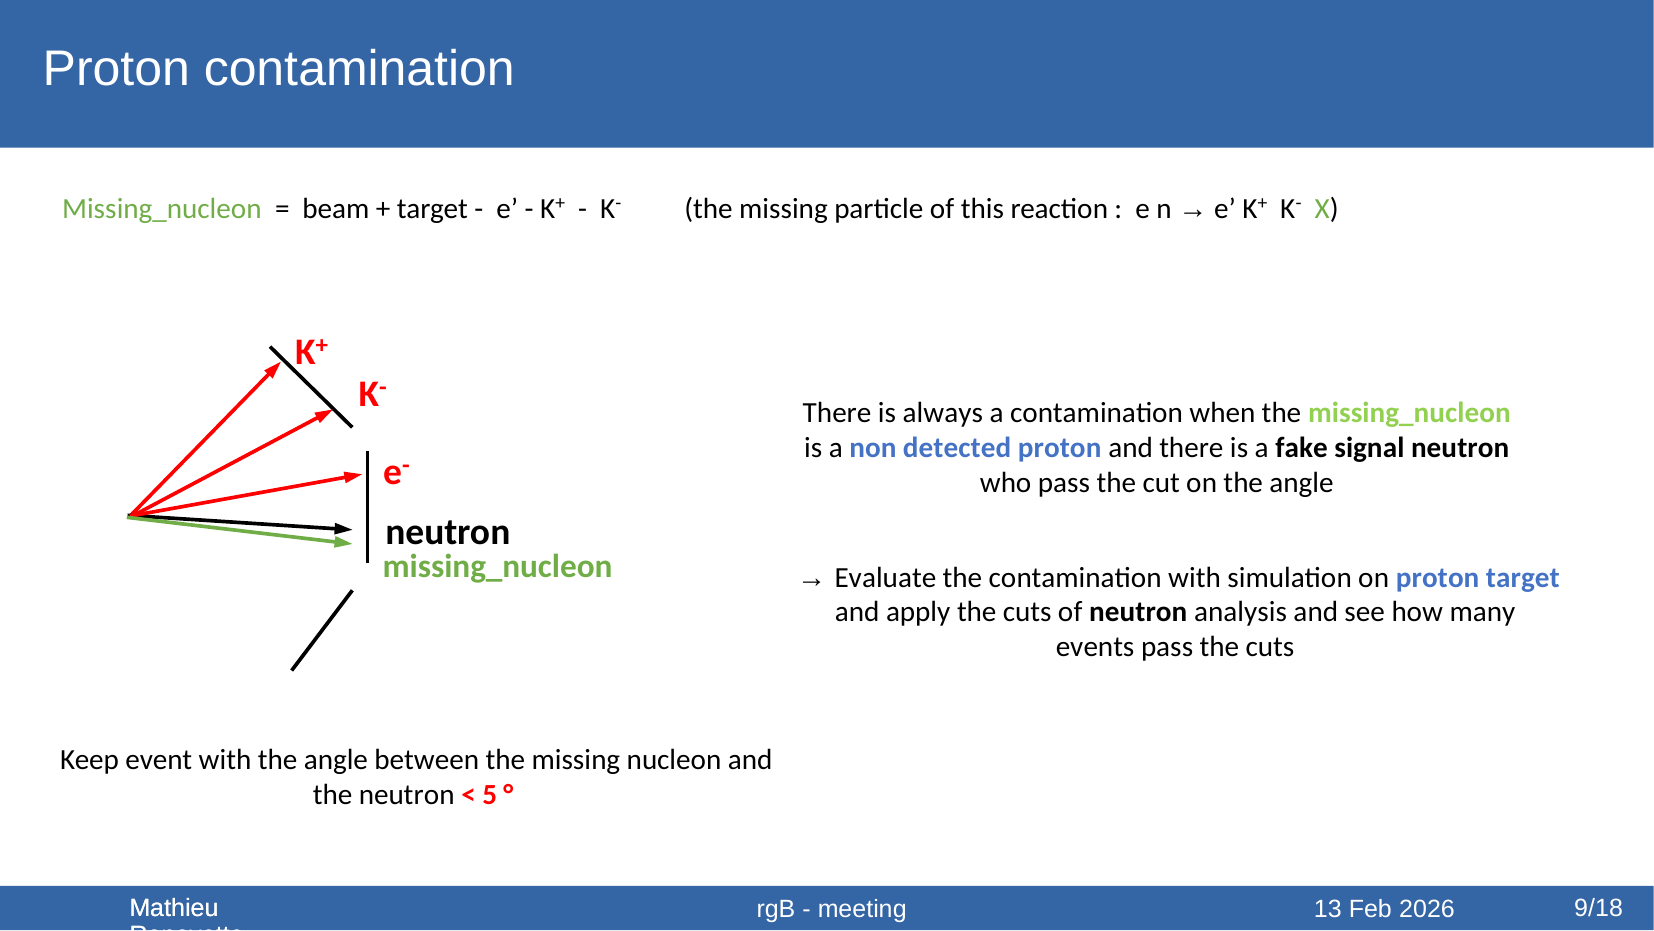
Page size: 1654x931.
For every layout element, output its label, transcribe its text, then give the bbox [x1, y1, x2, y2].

text_box → Evaluate the contamination with simulation on proton target and apply the cuts of neutron analysis and see how many events pass the cuts [778, 550, 1579, 672]
text_box e- [368, 439, 466, 500]
text_box Missing_nucleon = beam + target - e’ - K+ - K- (the missing particle of this reaction : e n → e’ K+ K- X) [47, 181, 1436, 233]
text_box Keep event with the angle between the missing nucleon and the neutron < 5 ° [37, 732, 796, 819]
text_box [0, 885, 131, 931]
text_box K- [343, 361, 441, 422]
text_box 13 Feb 2026 [1299, 887, 1536, 931]
text_box K+ [280, 319, 378, 381]
text_box Proton contamination [27, 32, 1616, 106]
text_box missing_nucleon [367, 537, 735, 593]
text_box rgB - meeting [734, 887, 953, 931]
text_box Mathieu Ronayette [114, 885, 355, 929]
text_box [0, 0, 1654, 148]
text_box There is always a contamination when the missing_nucleon is a non detected proton and there is a fake signal neutron who pass the cut on the angle [778, 385, 1536, 508]
text_box 9/18 [1559, 885, 1654, 930]
text_box neutron [370, 499, 596, 537]
text_box [226, 885, 1654, 931]
